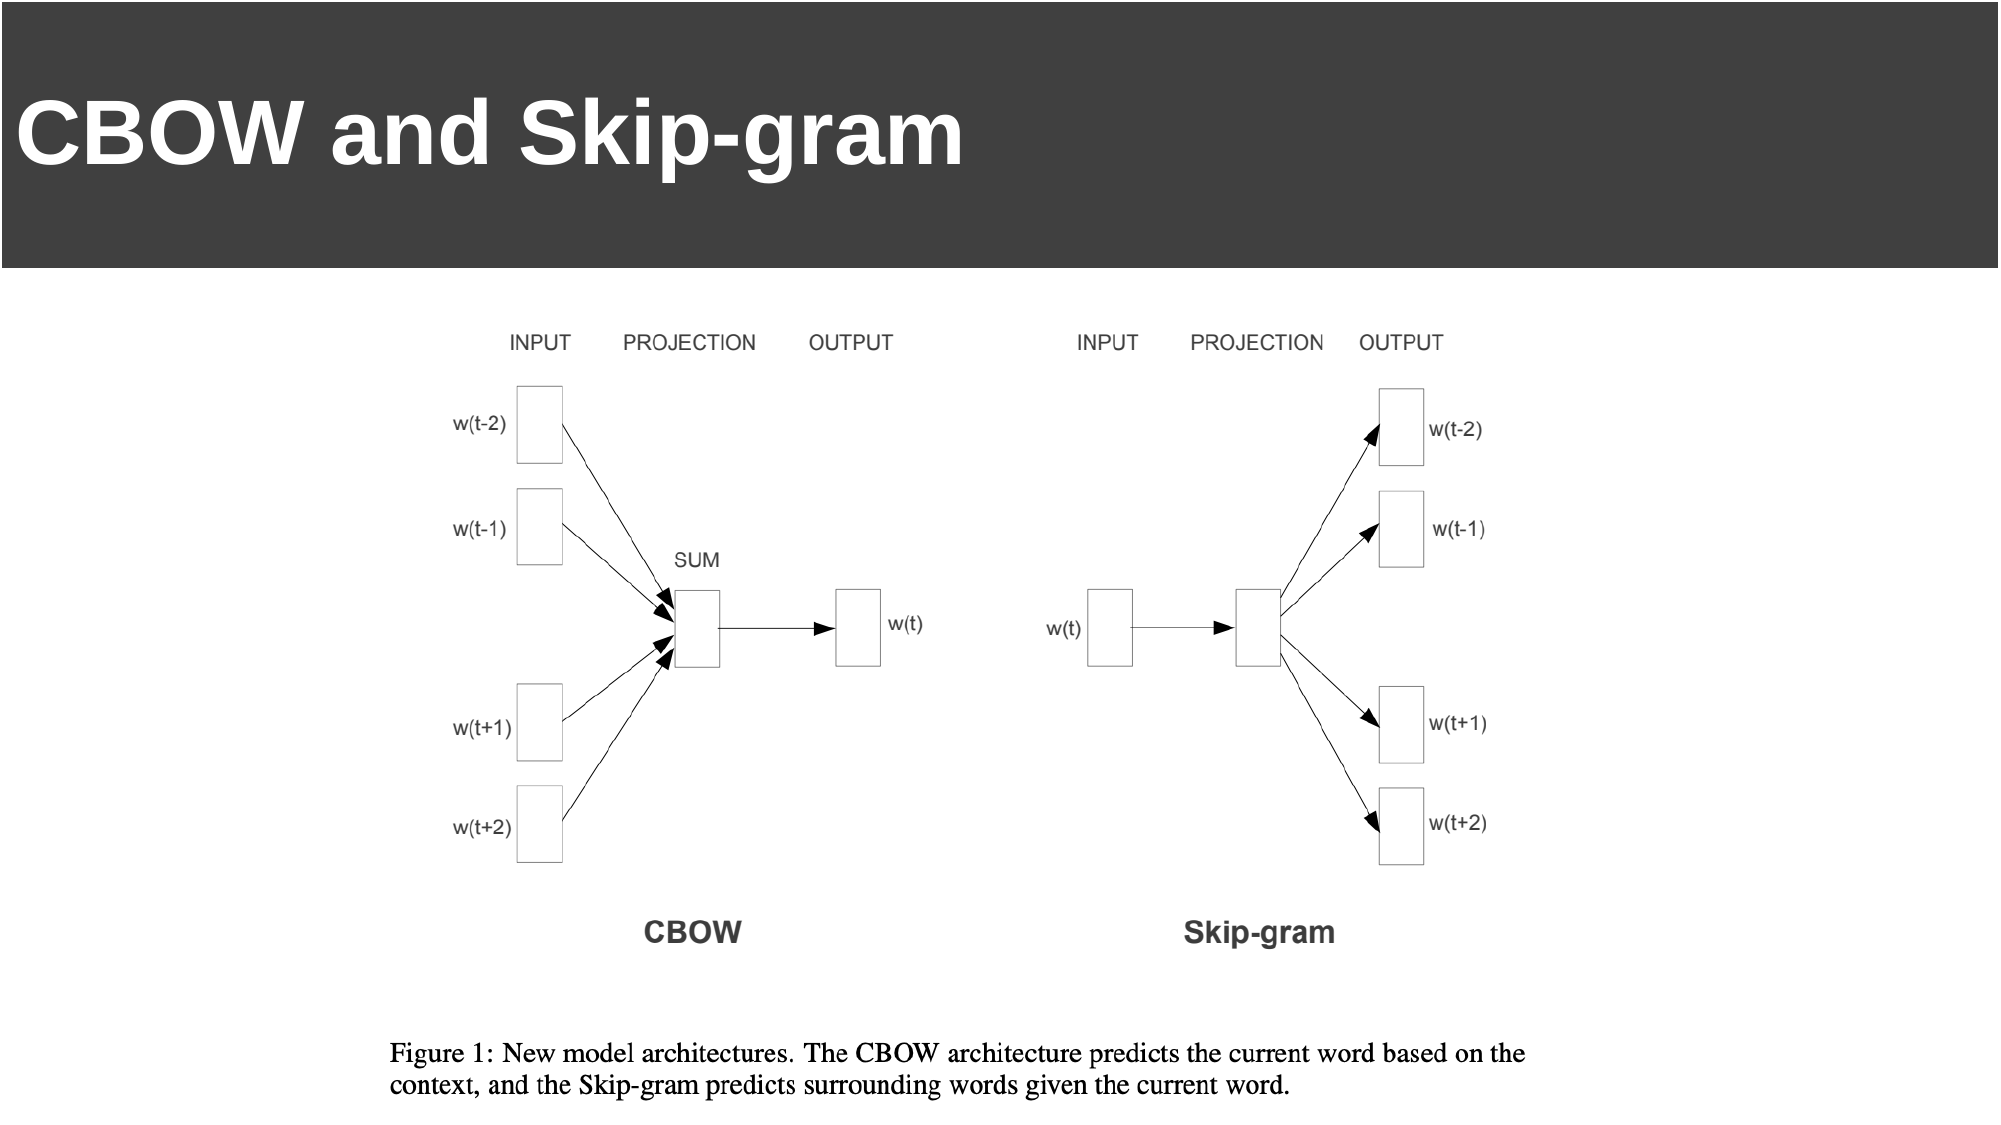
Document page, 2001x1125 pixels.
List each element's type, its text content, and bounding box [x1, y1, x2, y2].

picture [356, 288, 1598, 1125]
title CBOW and Skip-gram [0, 0, 2000, 271]
